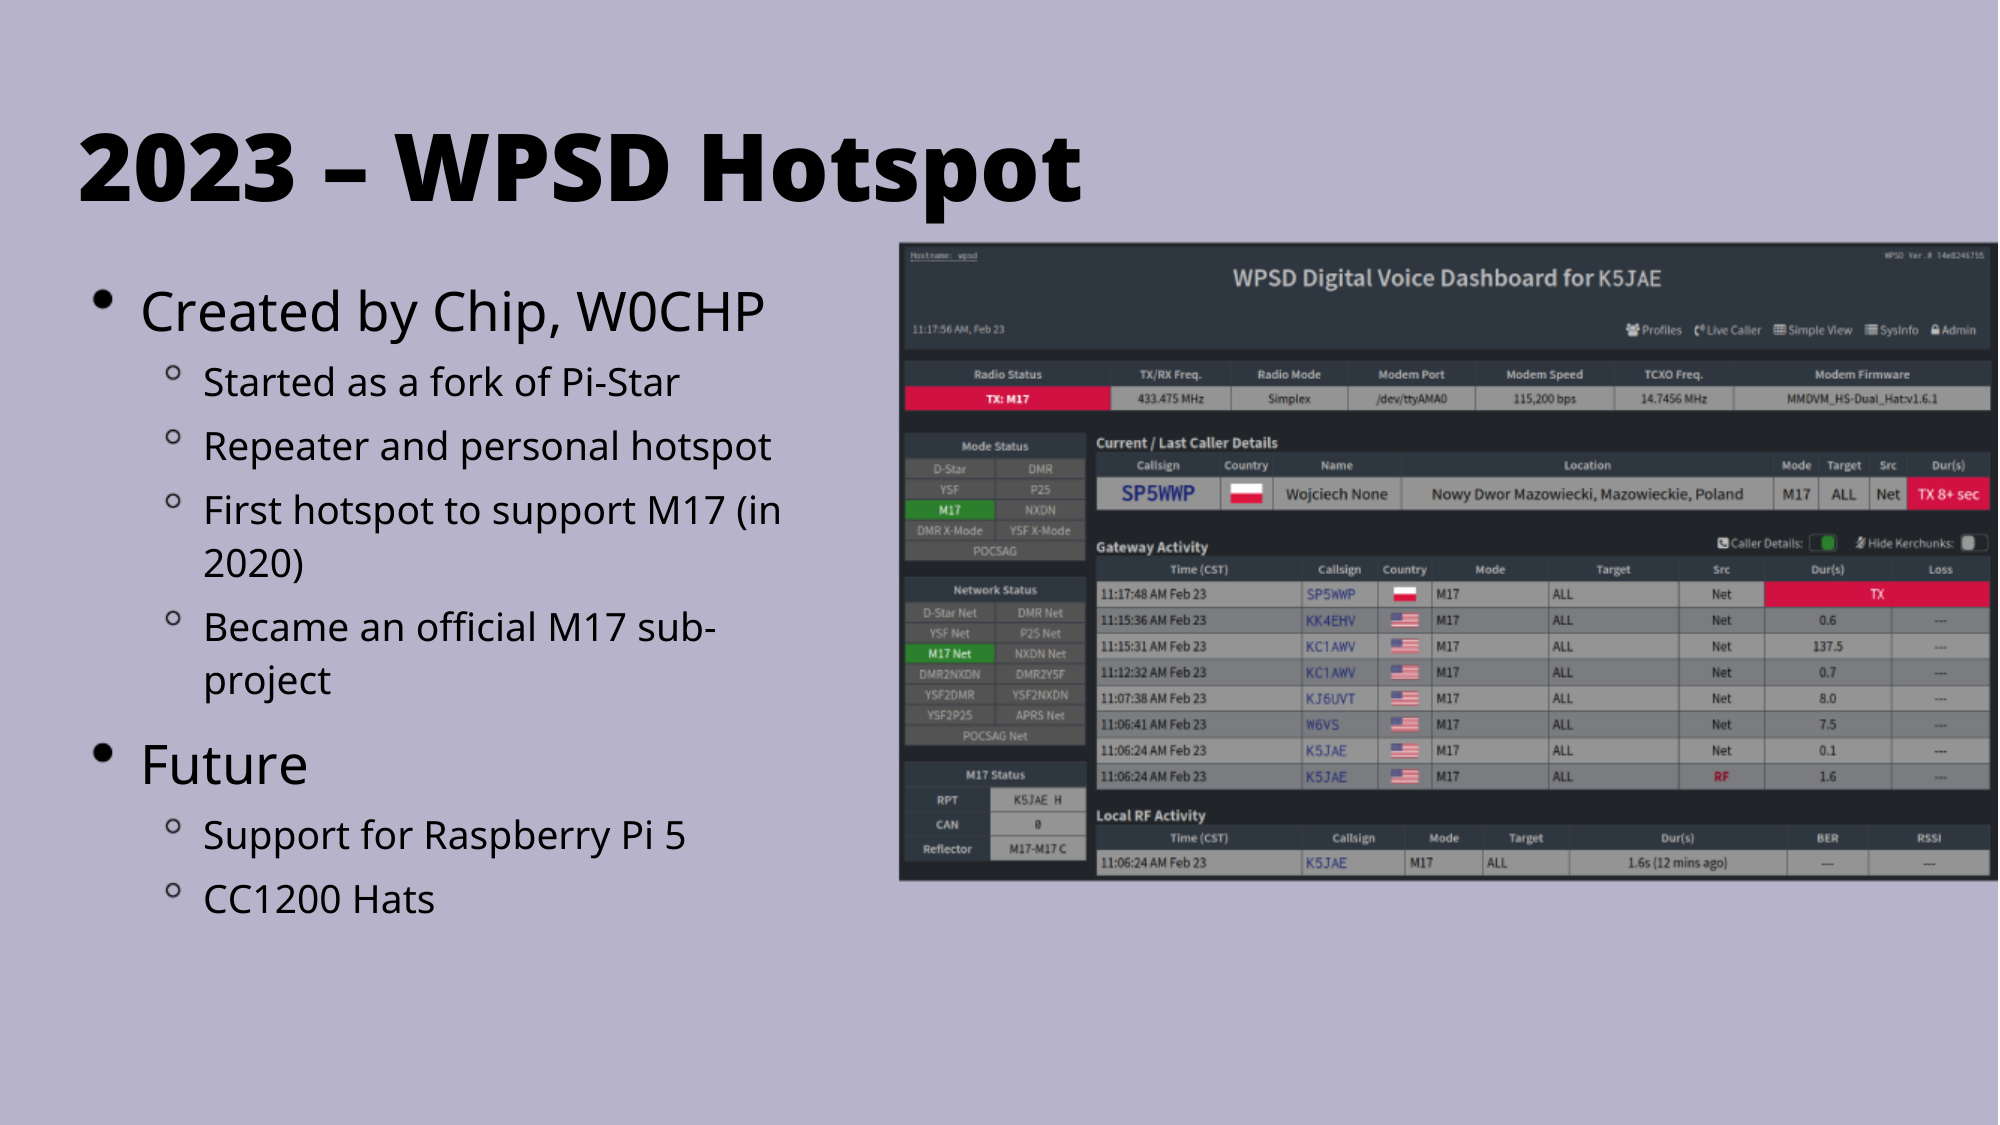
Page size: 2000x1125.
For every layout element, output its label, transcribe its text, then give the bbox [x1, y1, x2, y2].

text_box Support for Raspberry Pi 5 [203, 807, 659, 847]
text_box First hotspot to support M17 (in [203, 482, 754, 522]
text_box 2020) [203, 535, 304, 575]
text_box Started as a fork of Pi-Star [203, 354, 657, 394]
picture [0, 0, 1998, 1125]
text_box Repeater and personal hotspot [203, 418, 731, 458]
text_box project [203, 652, 324, 692]
text_box 2023 – WPSD Hotspot [78, 101, 1043, 195]
text_box Created by Chip, W0CHP [140, 273, 758, 328]
text_box Became an official M17 sub- [203, 599, 691, 639]
text_box Future [140, 726, 302, 782]
text_box CC1200 Hats [203, 871, 436, 911]
